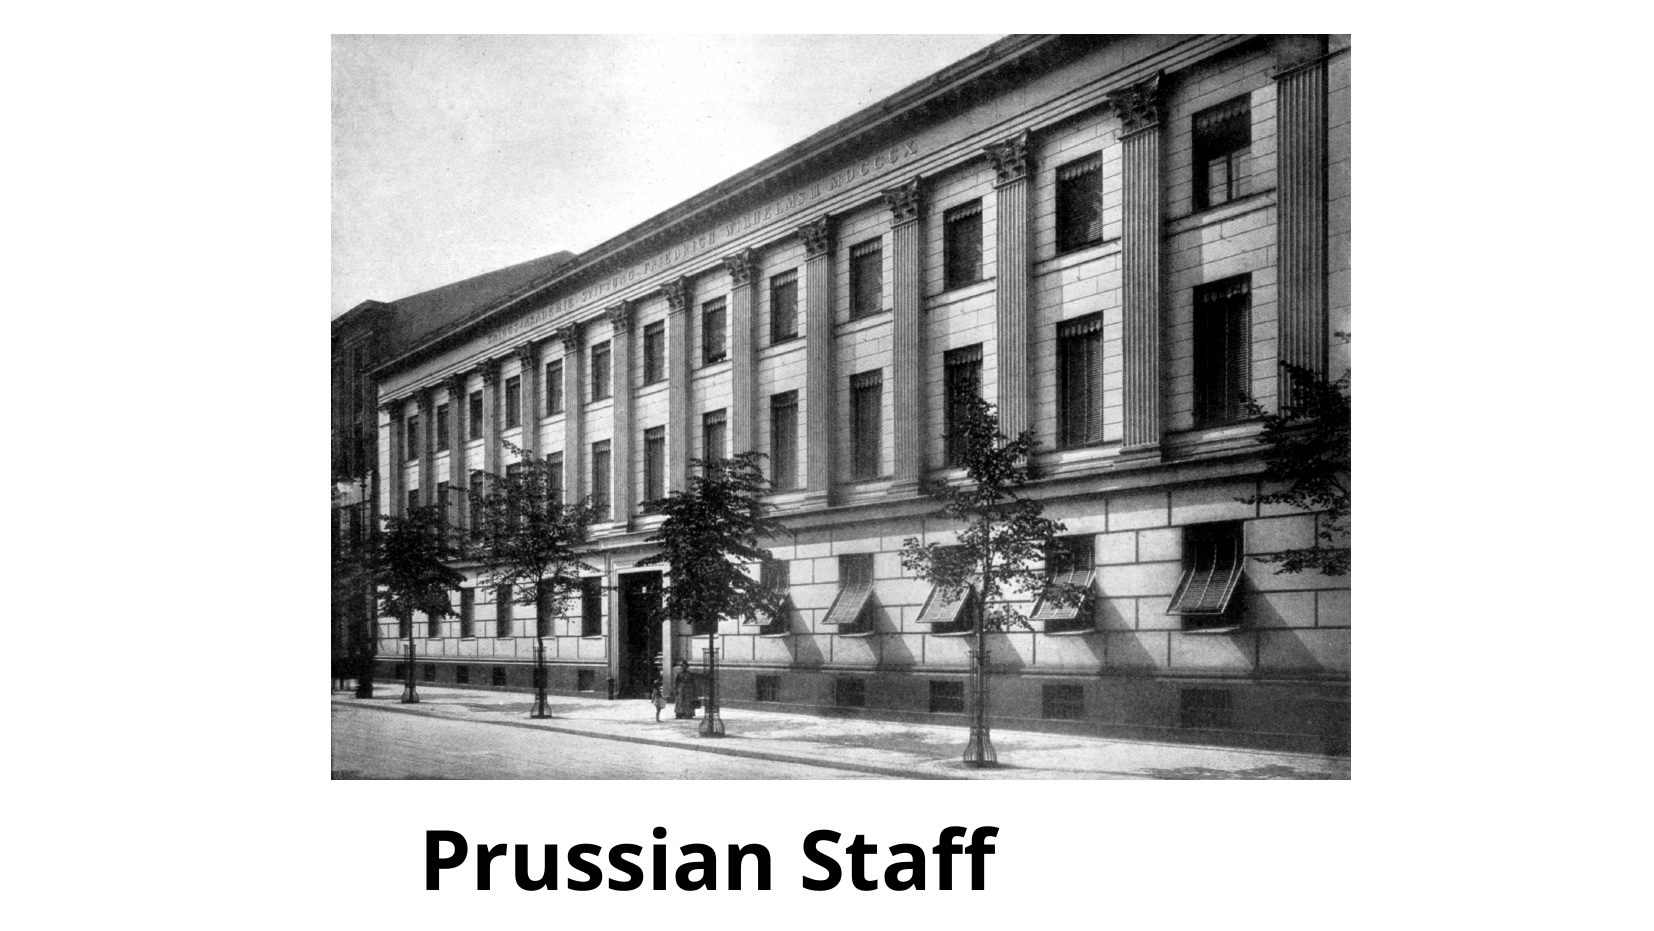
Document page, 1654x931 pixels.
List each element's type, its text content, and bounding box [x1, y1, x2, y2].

text_box Prussian Staff College [405, 794, 1287, 931]
picture [331, 34, 1351, 781]
